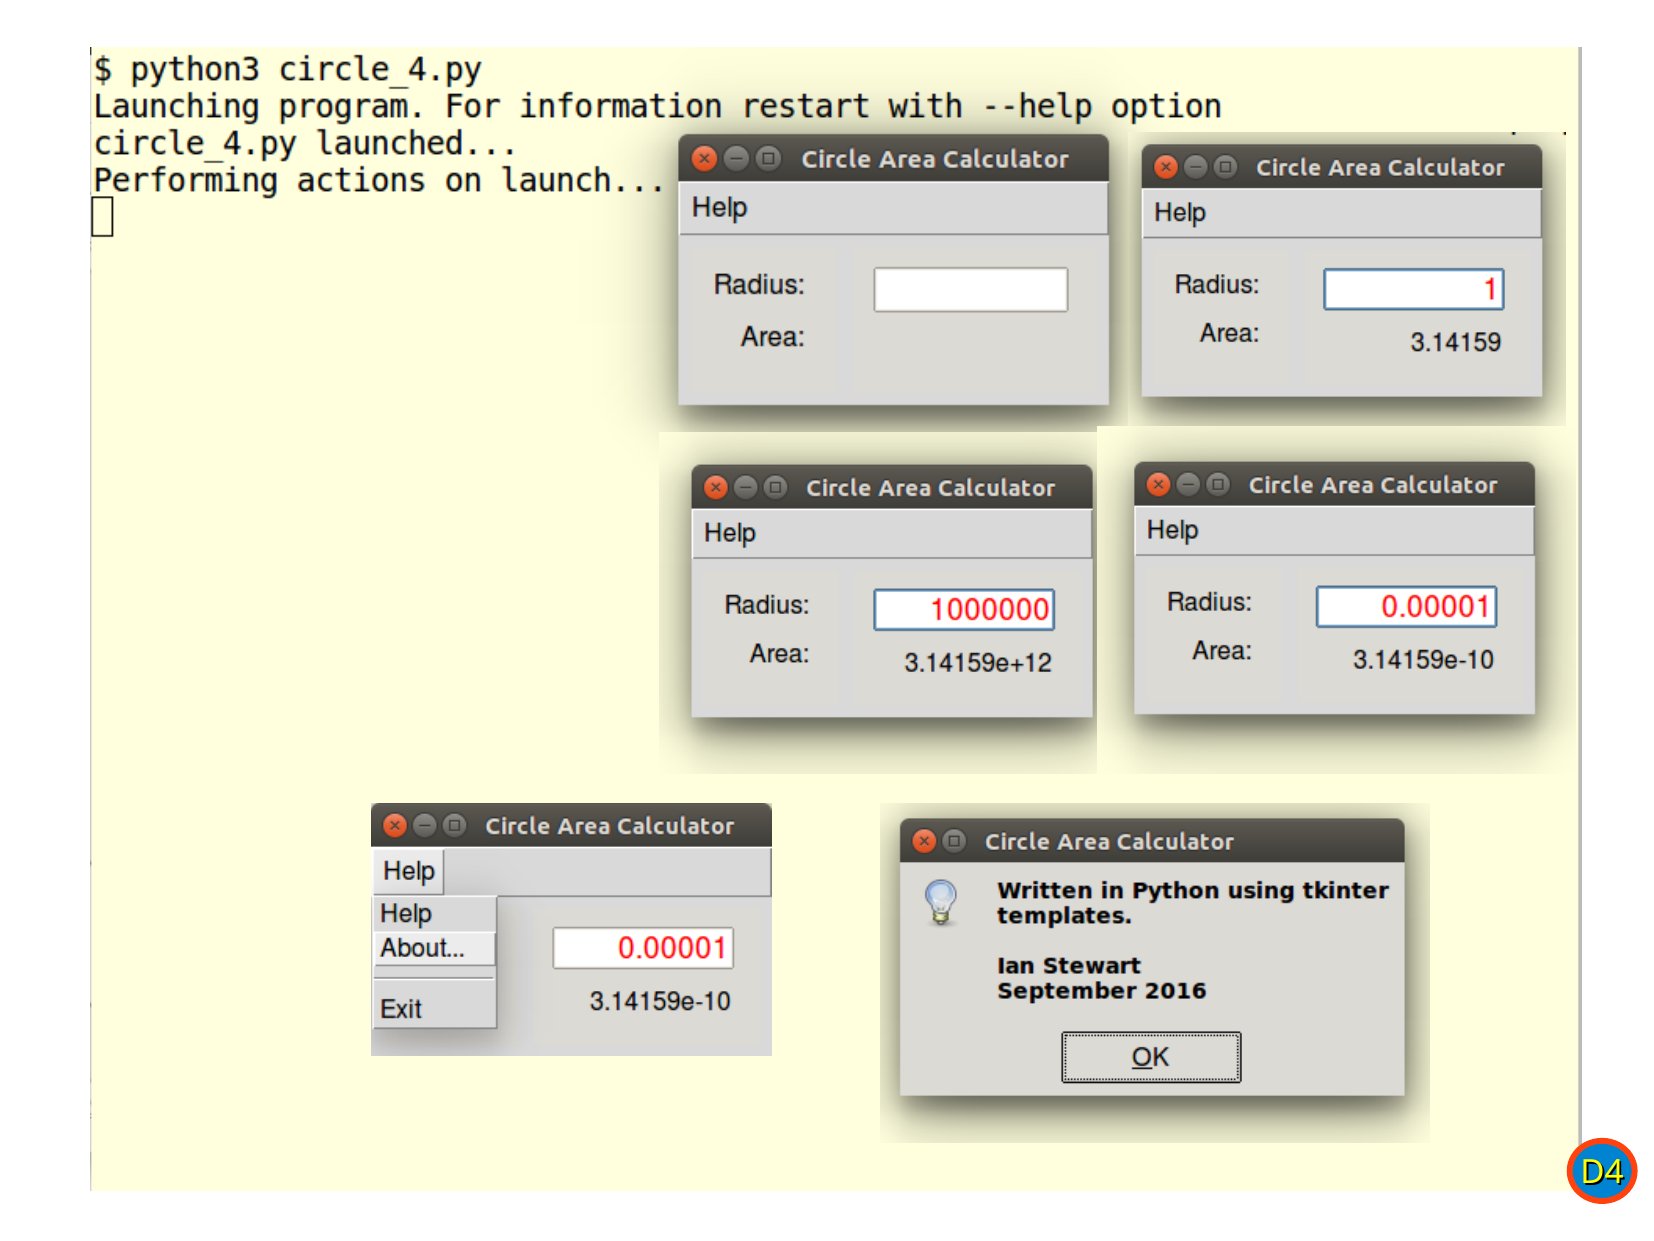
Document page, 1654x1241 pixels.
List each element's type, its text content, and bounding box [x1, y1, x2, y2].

picture [90, 47, 1582, 1191]
text_box D4 [1569, 1140, 1635, 1202]
